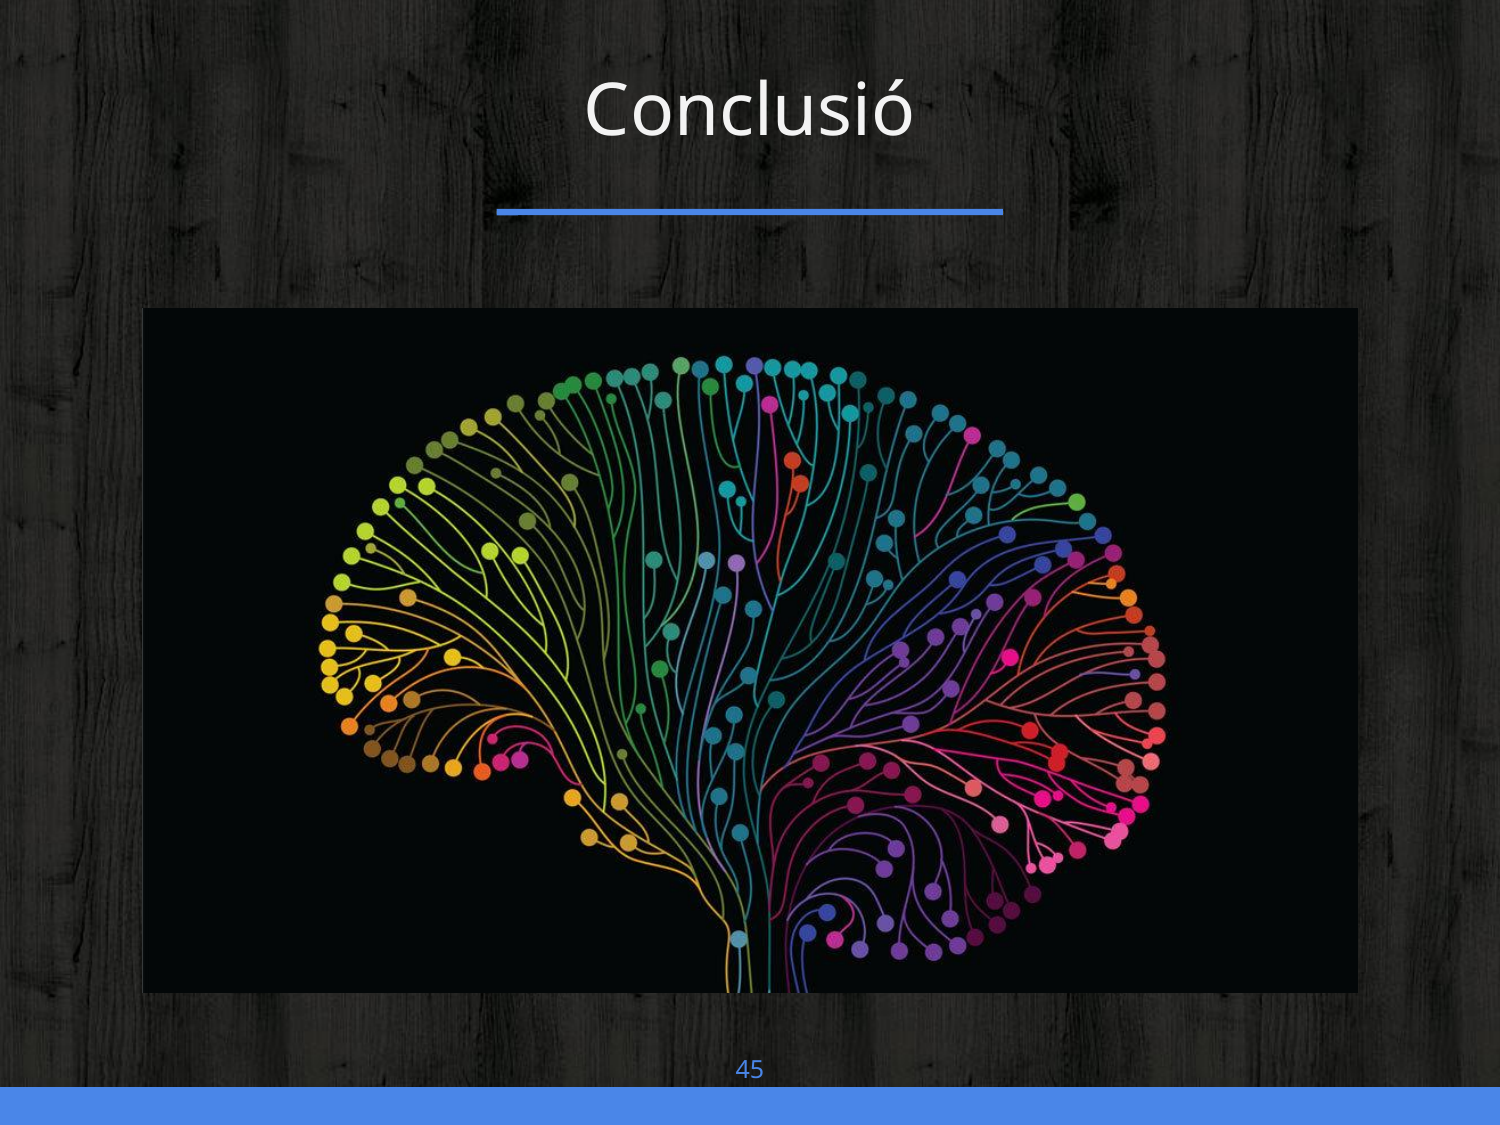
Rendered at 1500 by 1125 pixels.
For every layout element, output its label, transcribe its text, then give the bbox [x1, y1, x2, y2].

title Conclusió [75, 0, 1425, 213]
text_box [0, 1087, 1500, 1125]
slide_number 45 [705, 1038, 795, 1087]
picture [0, 0, 1500, 1087]
